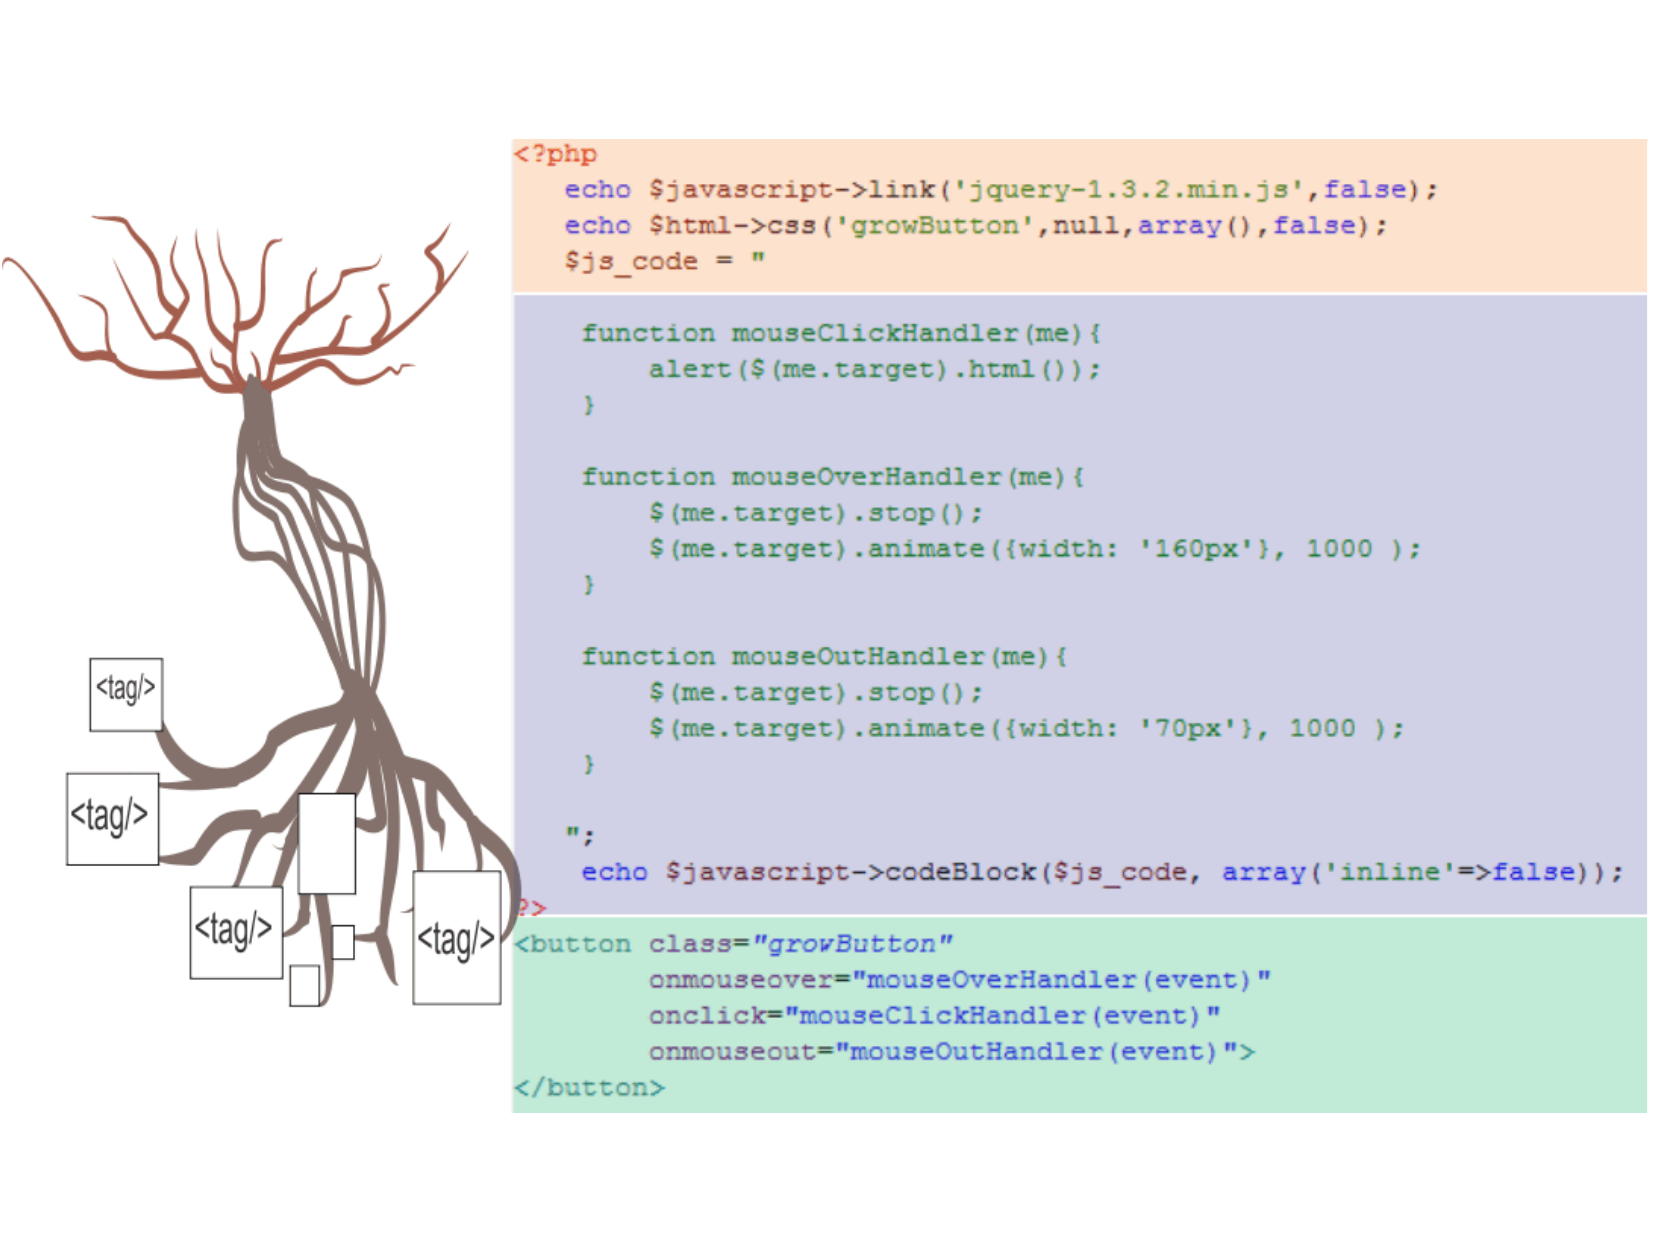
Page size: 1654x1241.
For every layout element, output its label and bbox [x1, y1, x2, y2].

picture [0, 137, 1648, 1113]
